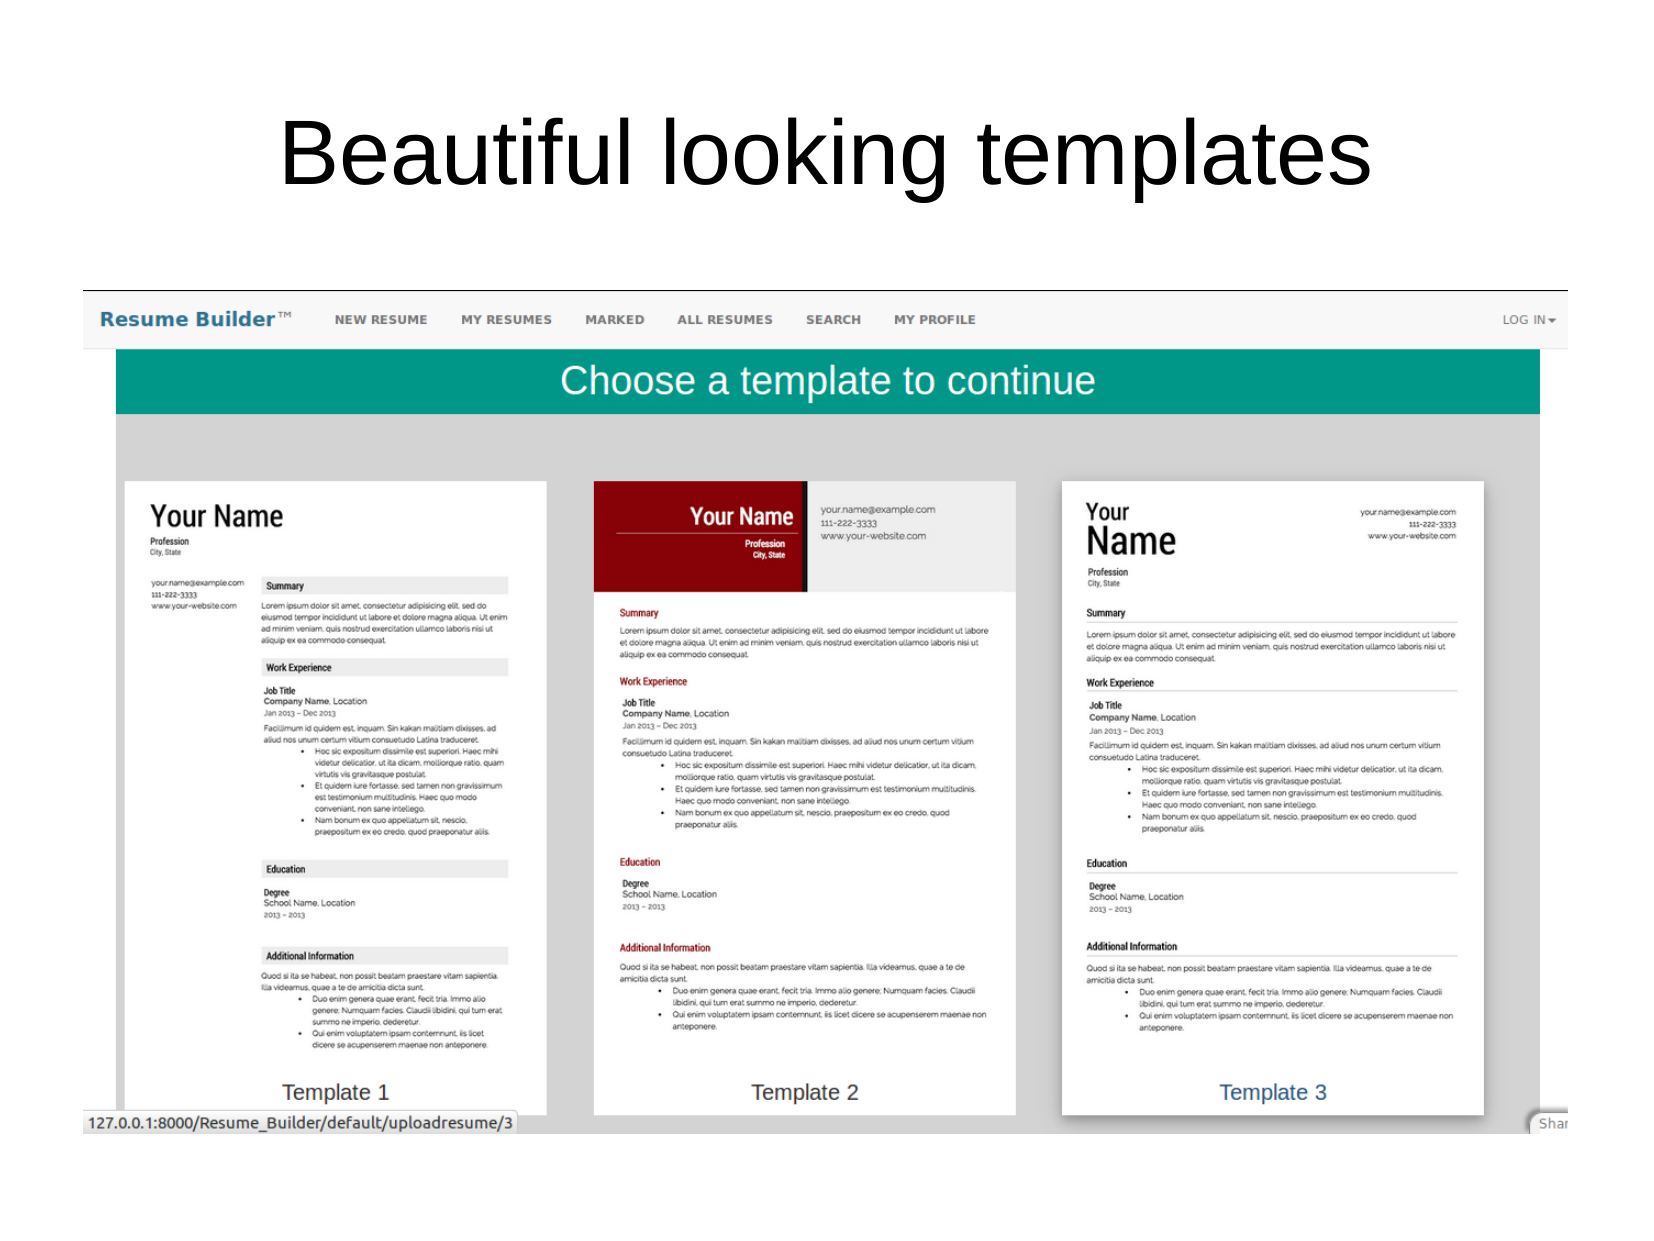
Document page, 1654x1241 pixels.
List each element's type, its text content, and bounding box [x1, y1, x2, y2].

picture [83, 290, 1568, 1134]
title Beautiful looking templates [82, 49, 1571, 257]
